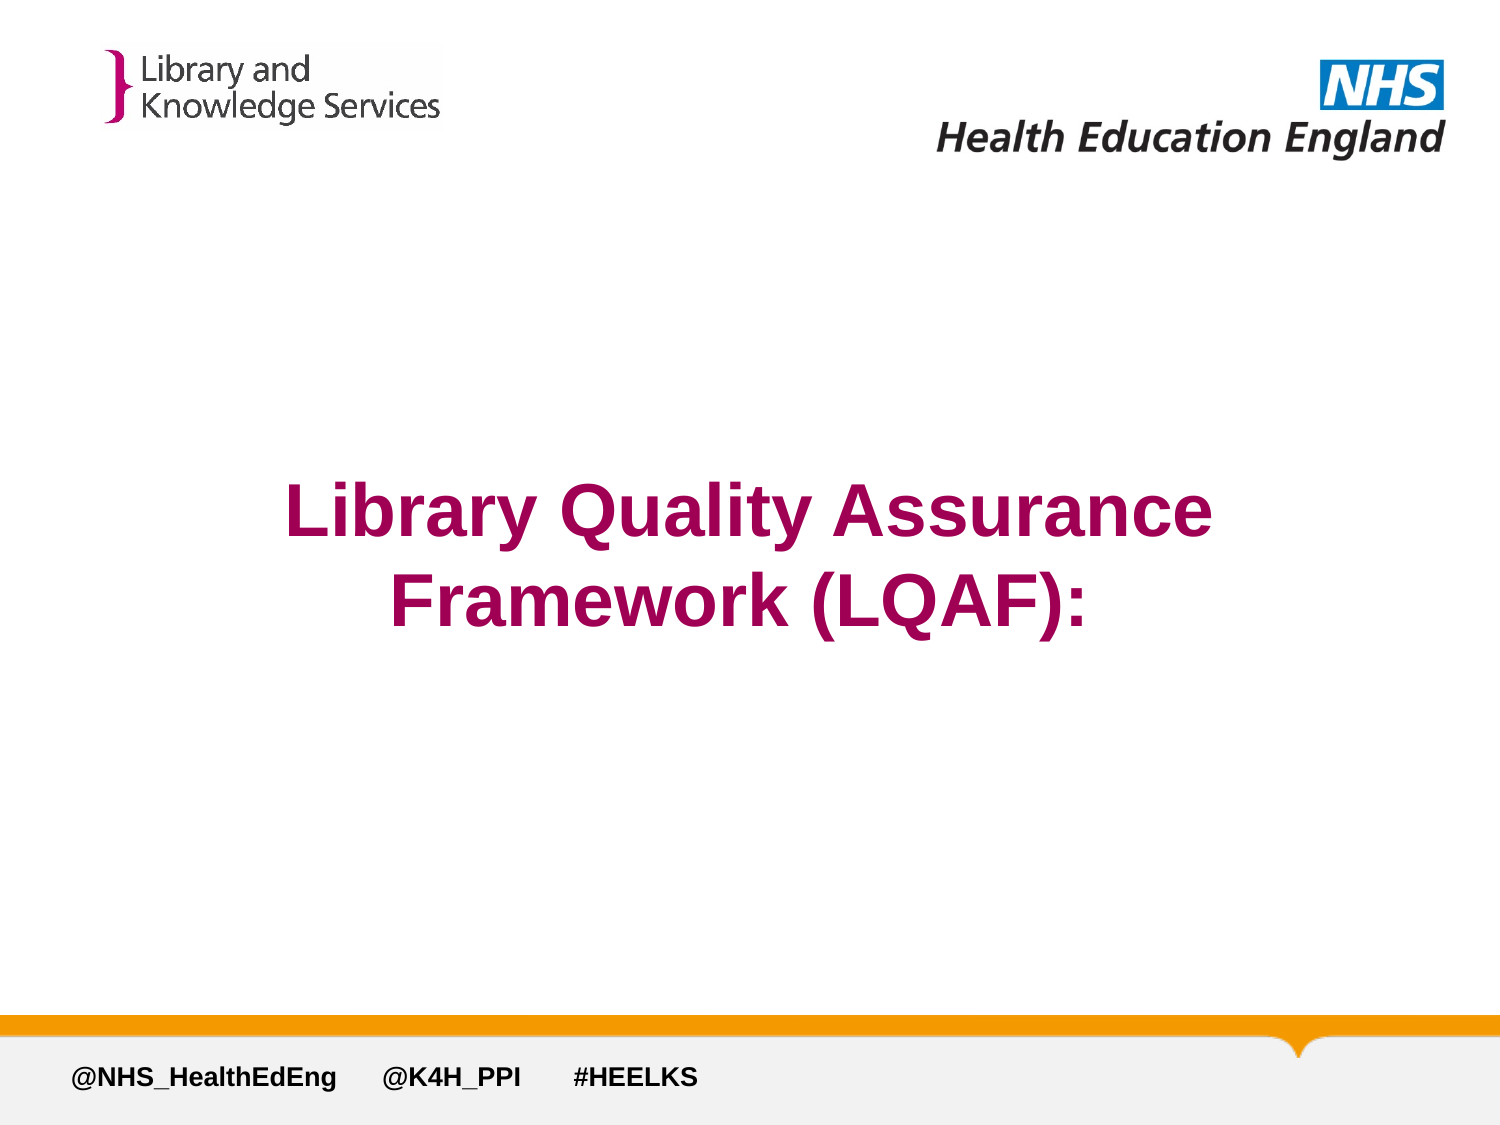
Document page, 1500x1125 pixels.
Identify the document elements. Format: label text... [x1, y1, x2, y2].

title Library Quality Assurance Framework (LQAF): [103, 453, 1397, 672]
text_box @NHS_HealthEdEng @K4H_PPI #HEELKS [55, 1052, 932, 1113]
picture [100, 42, 443, 131]
